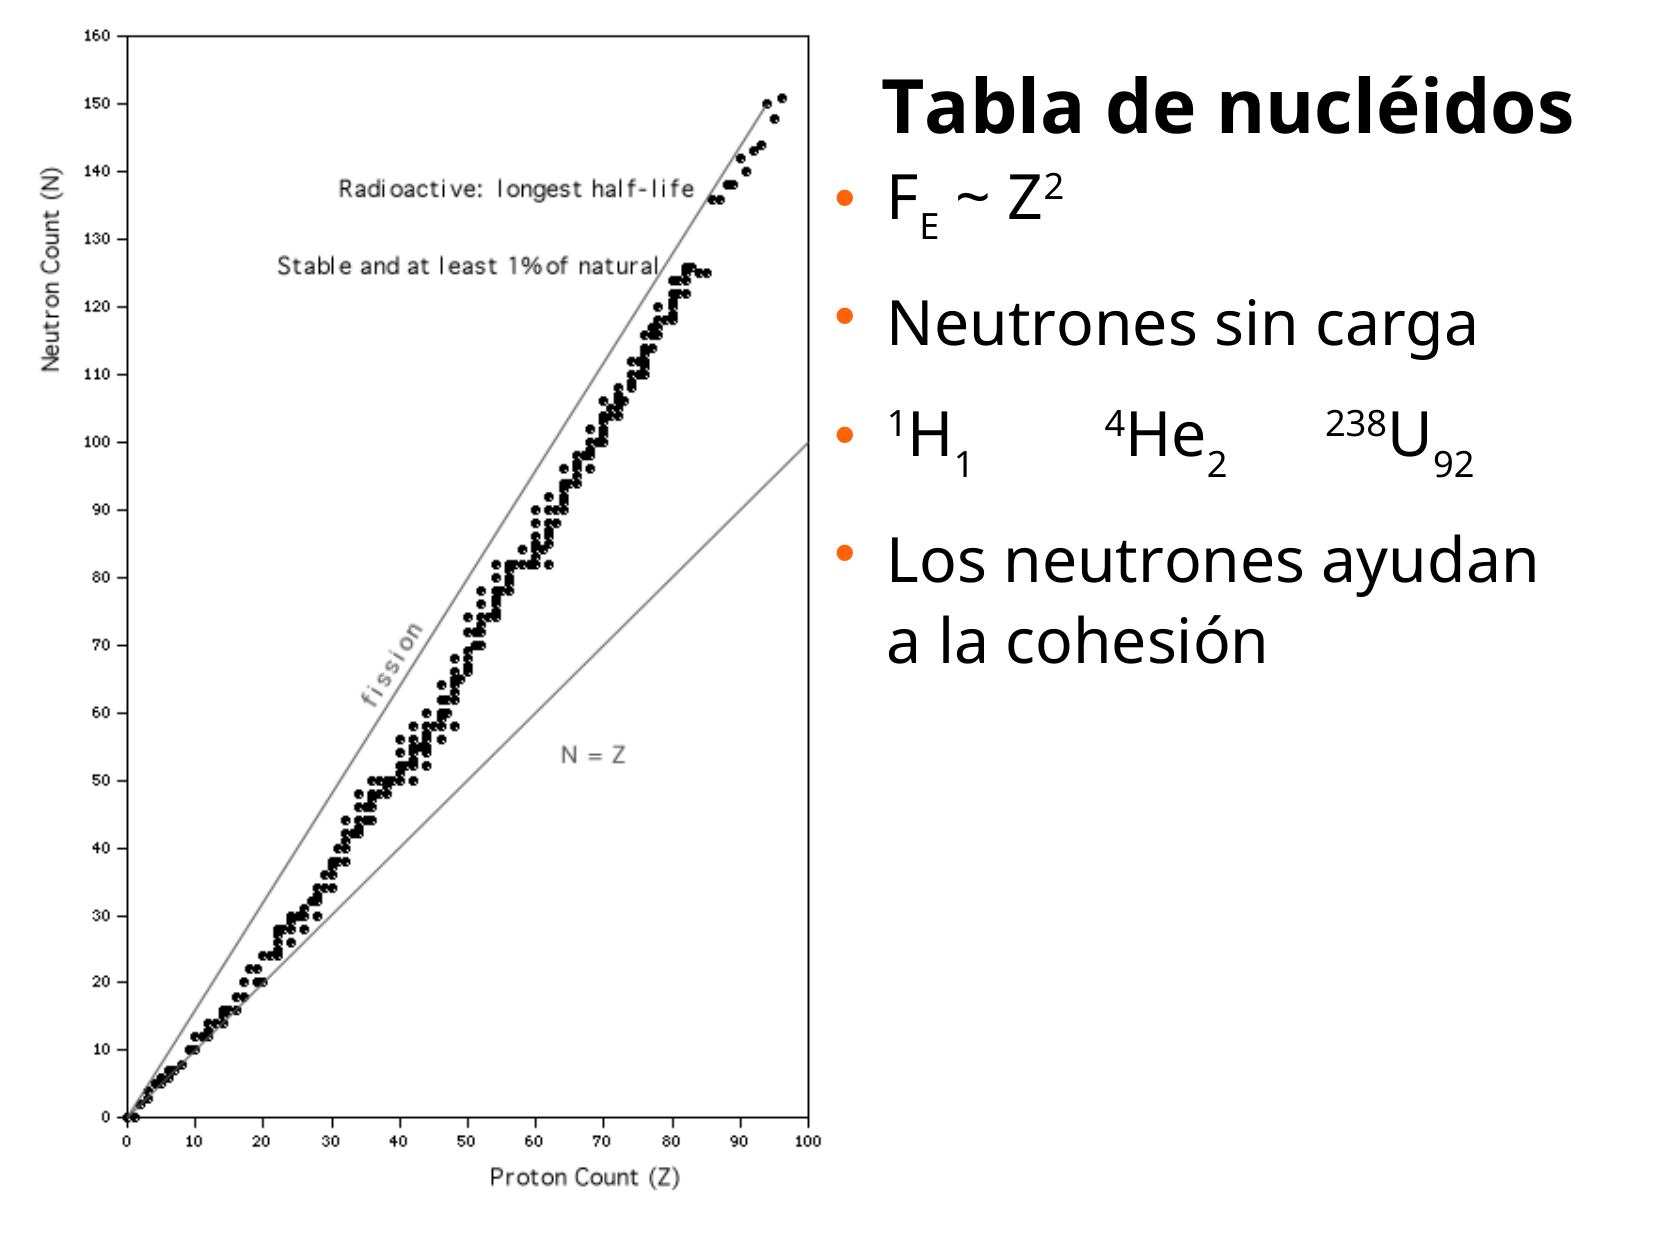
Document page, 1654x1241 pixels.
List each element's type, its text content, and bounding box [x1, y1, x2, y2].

picture [0, 0, 855, 1241]
title Tabla de nucléidos [86, 49, 1575, 151]
list FE ~ Z2 Neutrones sin carga 1H1 4He2 238U92 Los neutrones ayudan a la cohesión [817, 149, 1544, 1157]
